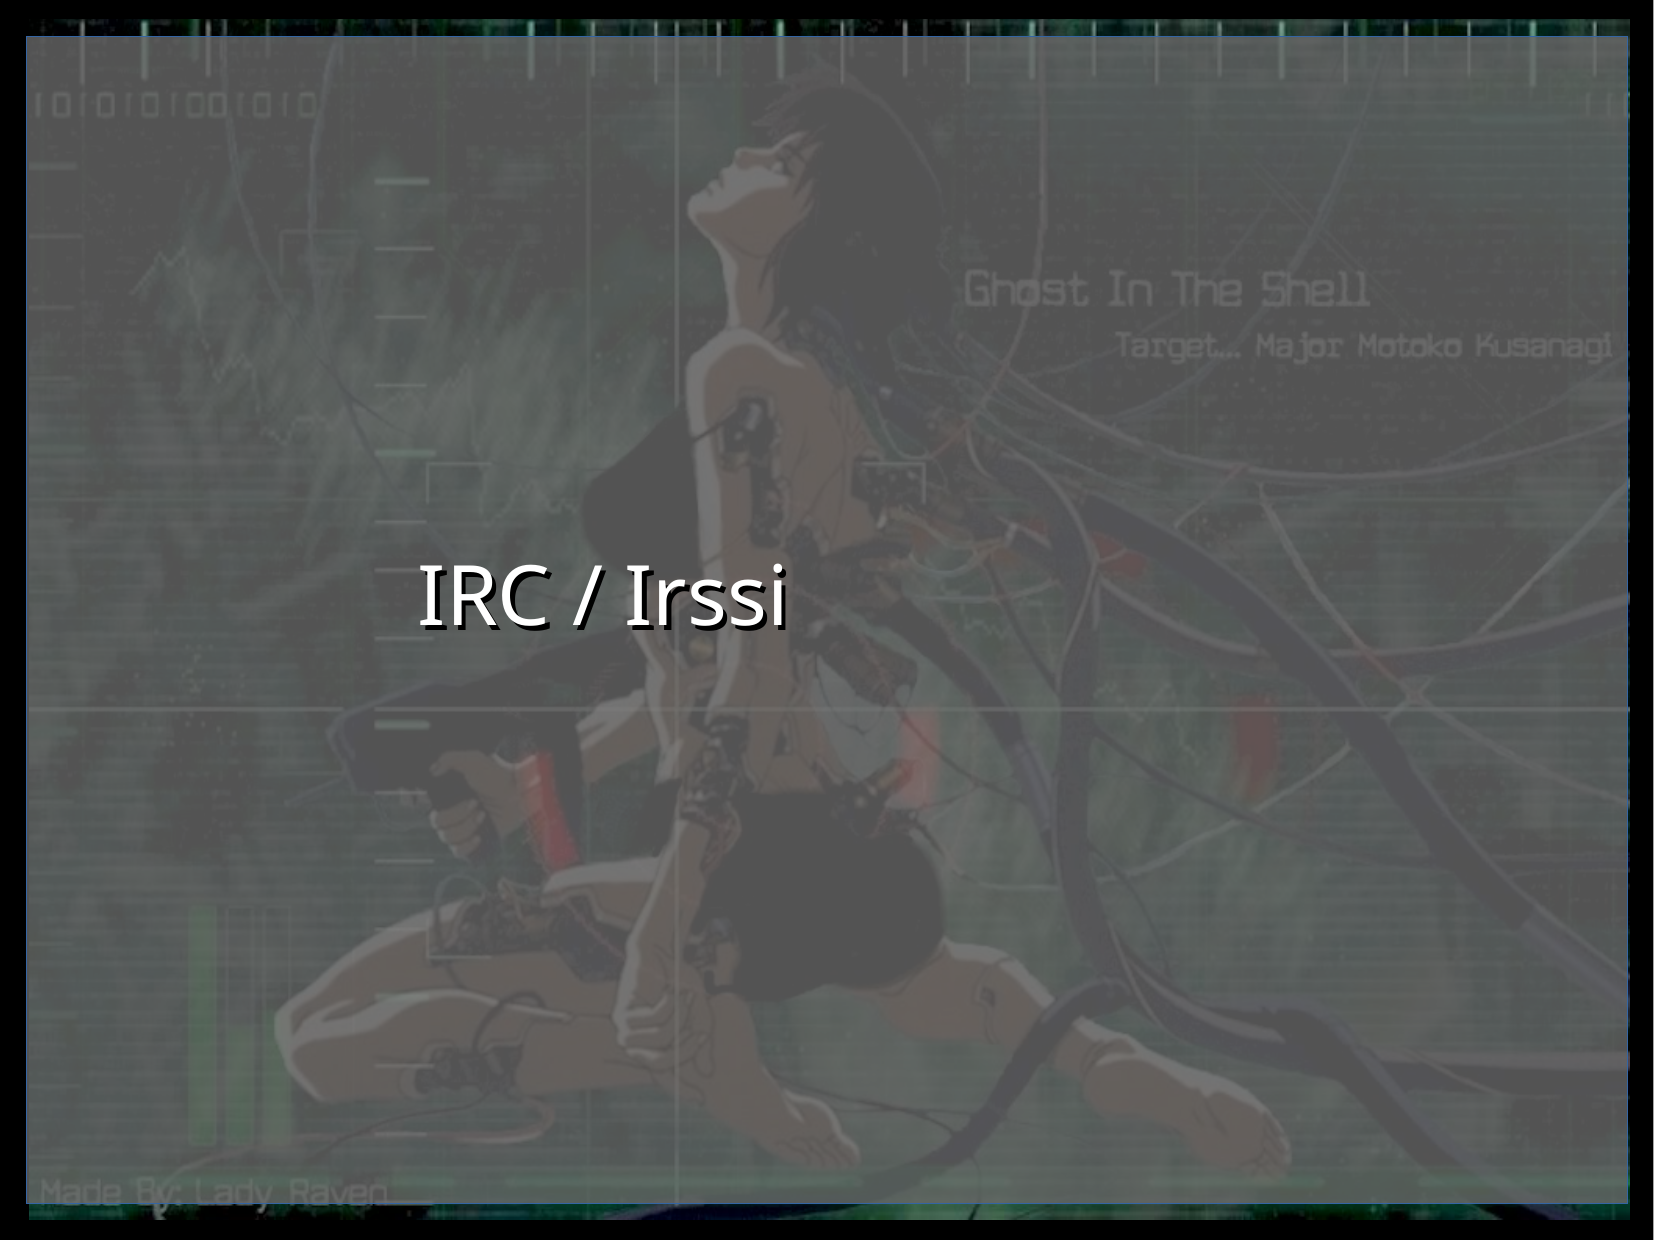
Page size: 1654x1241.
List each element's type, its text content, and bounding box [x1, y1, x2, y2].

text_box [26, 36, 1628, 1204]
picture [29, 19, 1630, 1220]
text_box IRC / Irssi [403, 529, 1251, 711]
